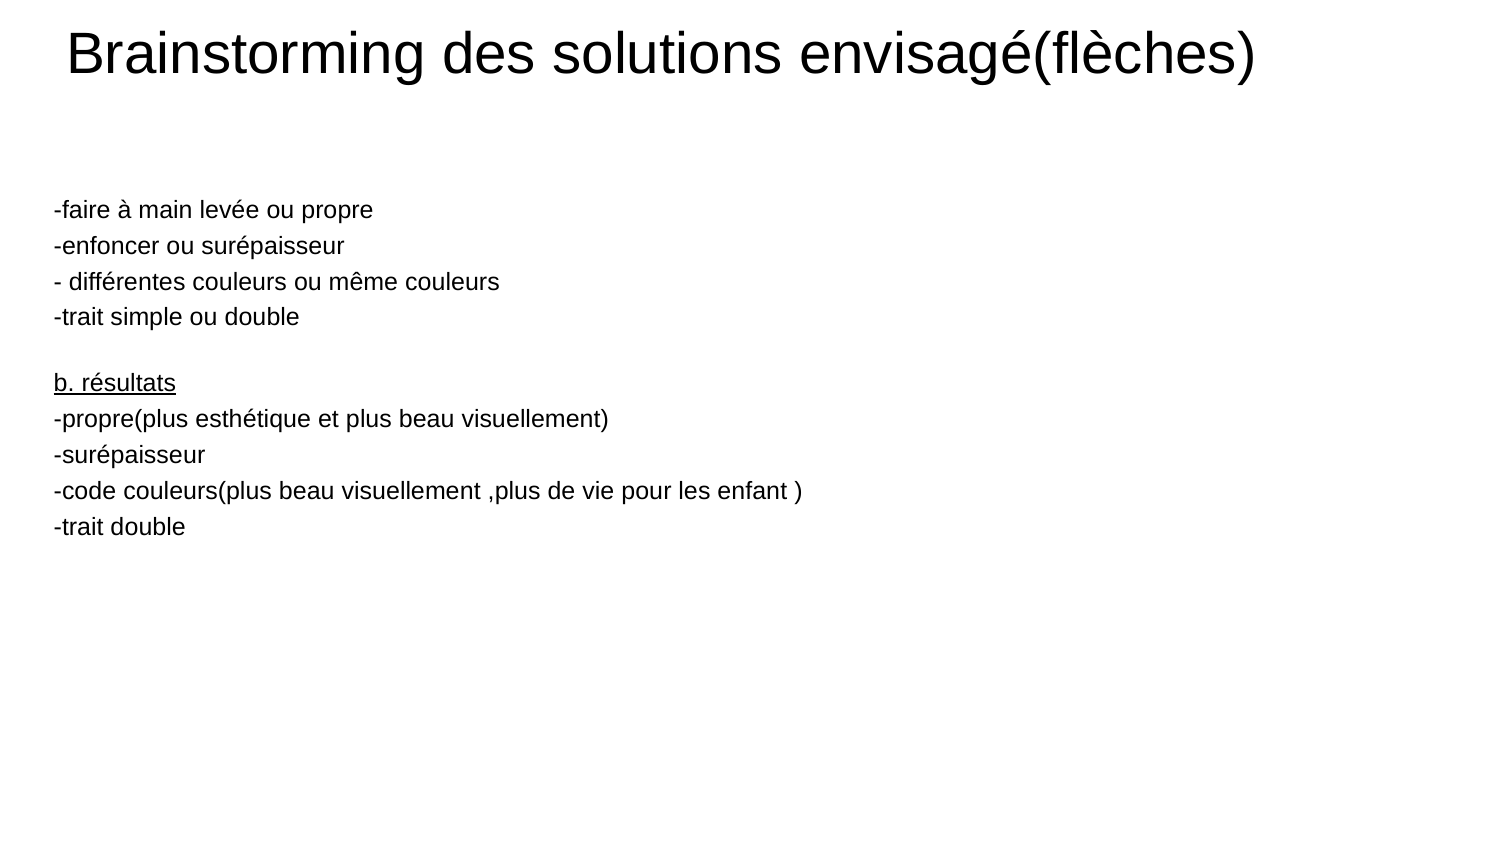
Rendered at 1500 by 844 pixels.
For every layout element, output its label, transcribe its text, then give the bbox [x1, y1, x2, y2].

title Brainstorming des solutions envisagé(flèches) [51, 0, 1449, 94]
list -faire à main levée ou propre -enfoncer ou surépaisseur - différentes couleurs ou même couleurs -trait simple ou double b. résultats -propre(plus esthétique et plus beau visuellement) -surépaisseur -code couleurs(plus beau visuellement ,plus de vie pour les enfant ) -trait double [38, 93, 1437, 828]
